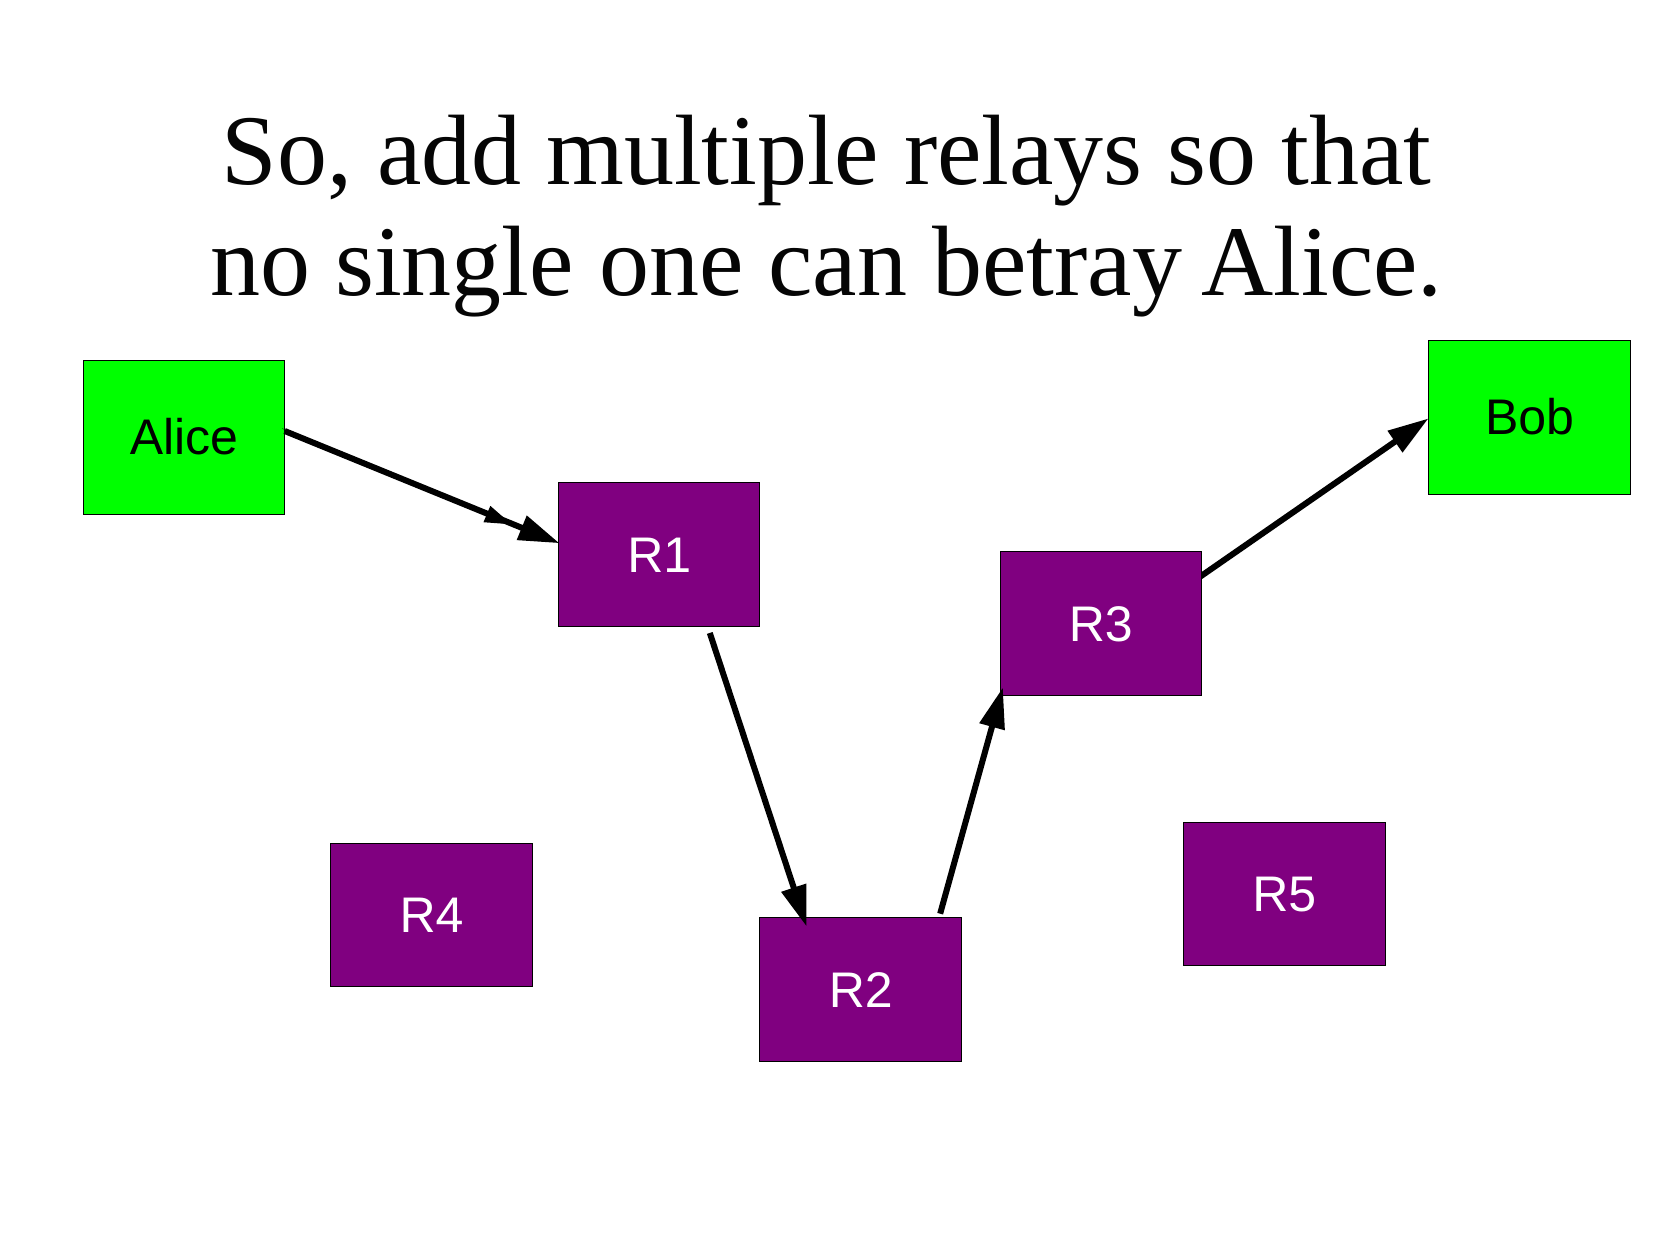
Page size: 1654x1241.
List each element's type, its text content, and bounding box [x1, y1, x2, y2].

text_box R3 [1000, 551, 1202, 696]
text_box Alice [83, 360, 285, 515]
text_box R1 [558, 482, 760, 627]
text_box R5 [1183, 822, 1386, 966]
title So, add multiple relays so that no single one can betray Alice. [121, 95, 1534, 318]
text_box R2 [759, 917, 962, 1062]
text_box Bob [1428, 340, 1631, 495]
text_box R4 [330, 843, 533, 987]
